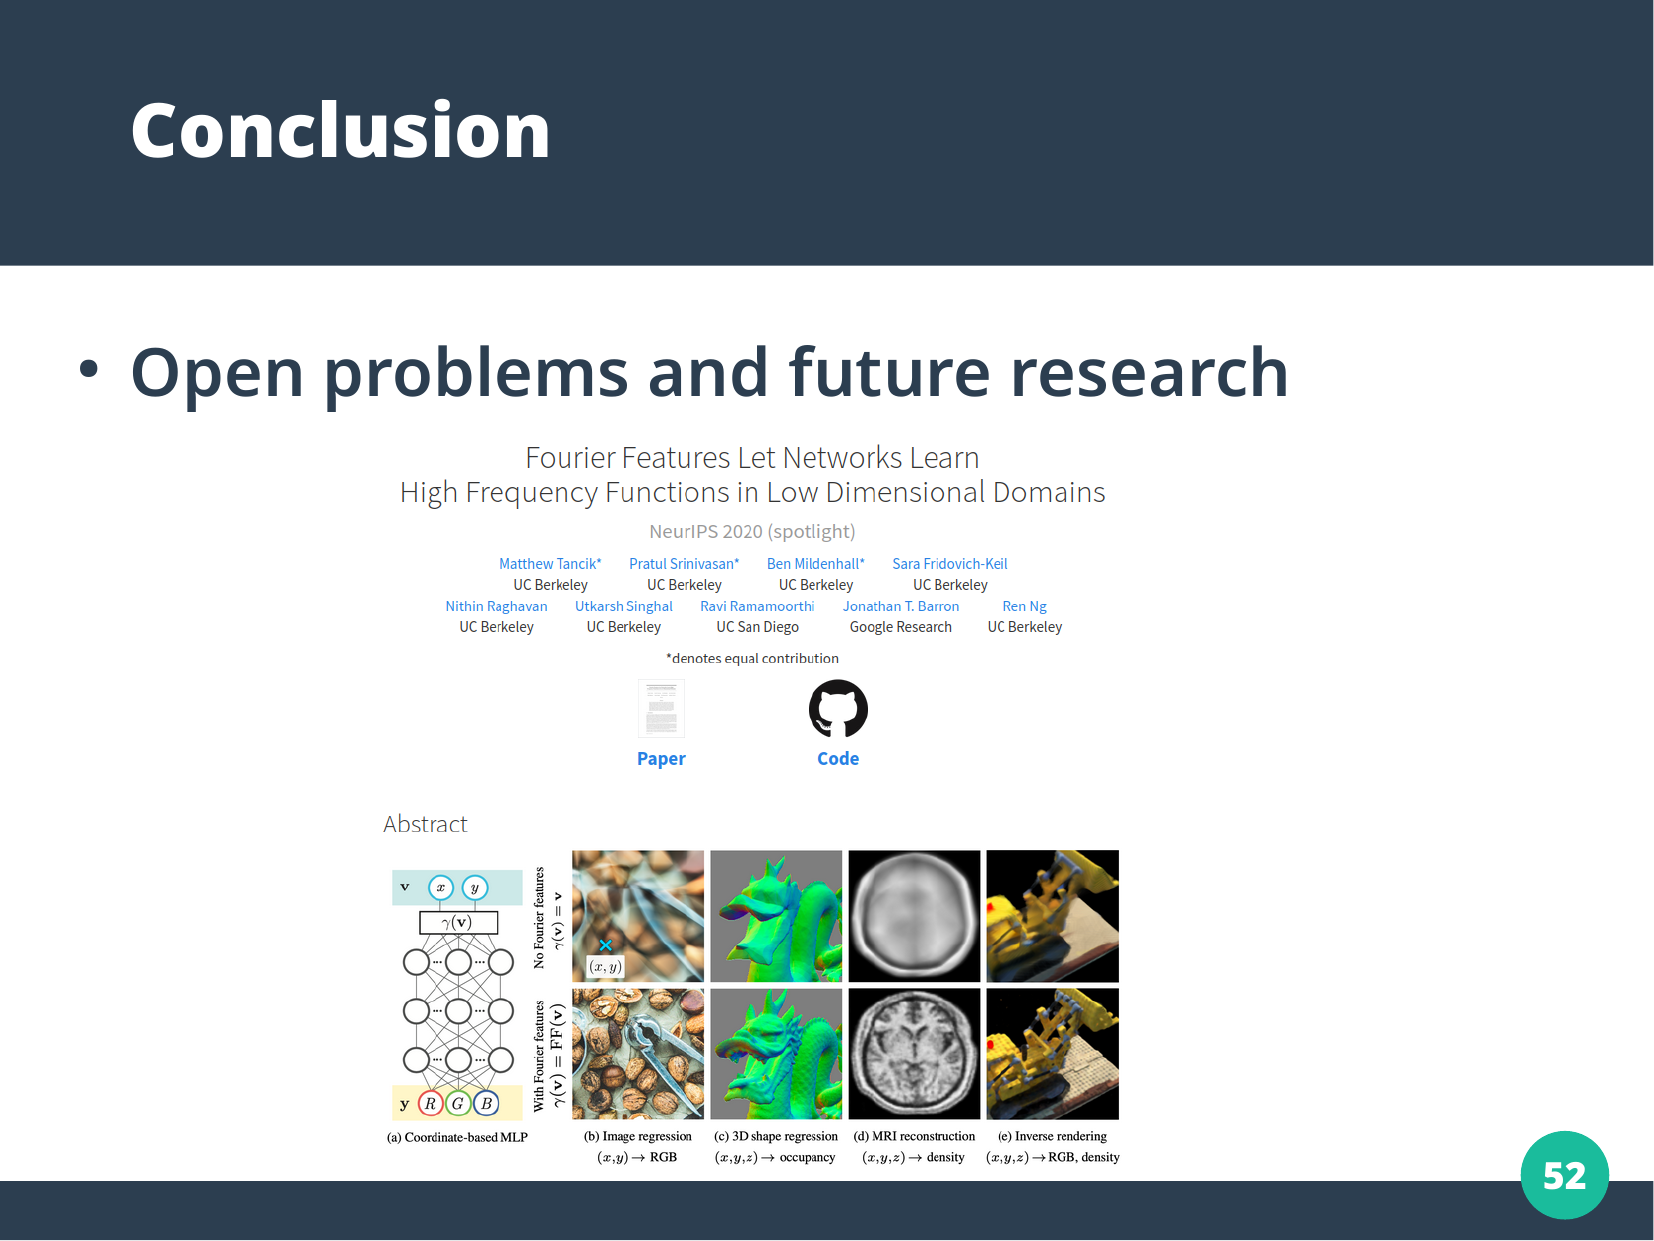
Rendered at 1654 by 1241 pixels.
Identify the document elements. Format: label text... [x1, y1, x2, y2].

title Conclusion [59, 49, 1595, 207]
picture [373, 436, 1126, 1172]
list Open problems and future research [59, 324, 1595, 1152]
